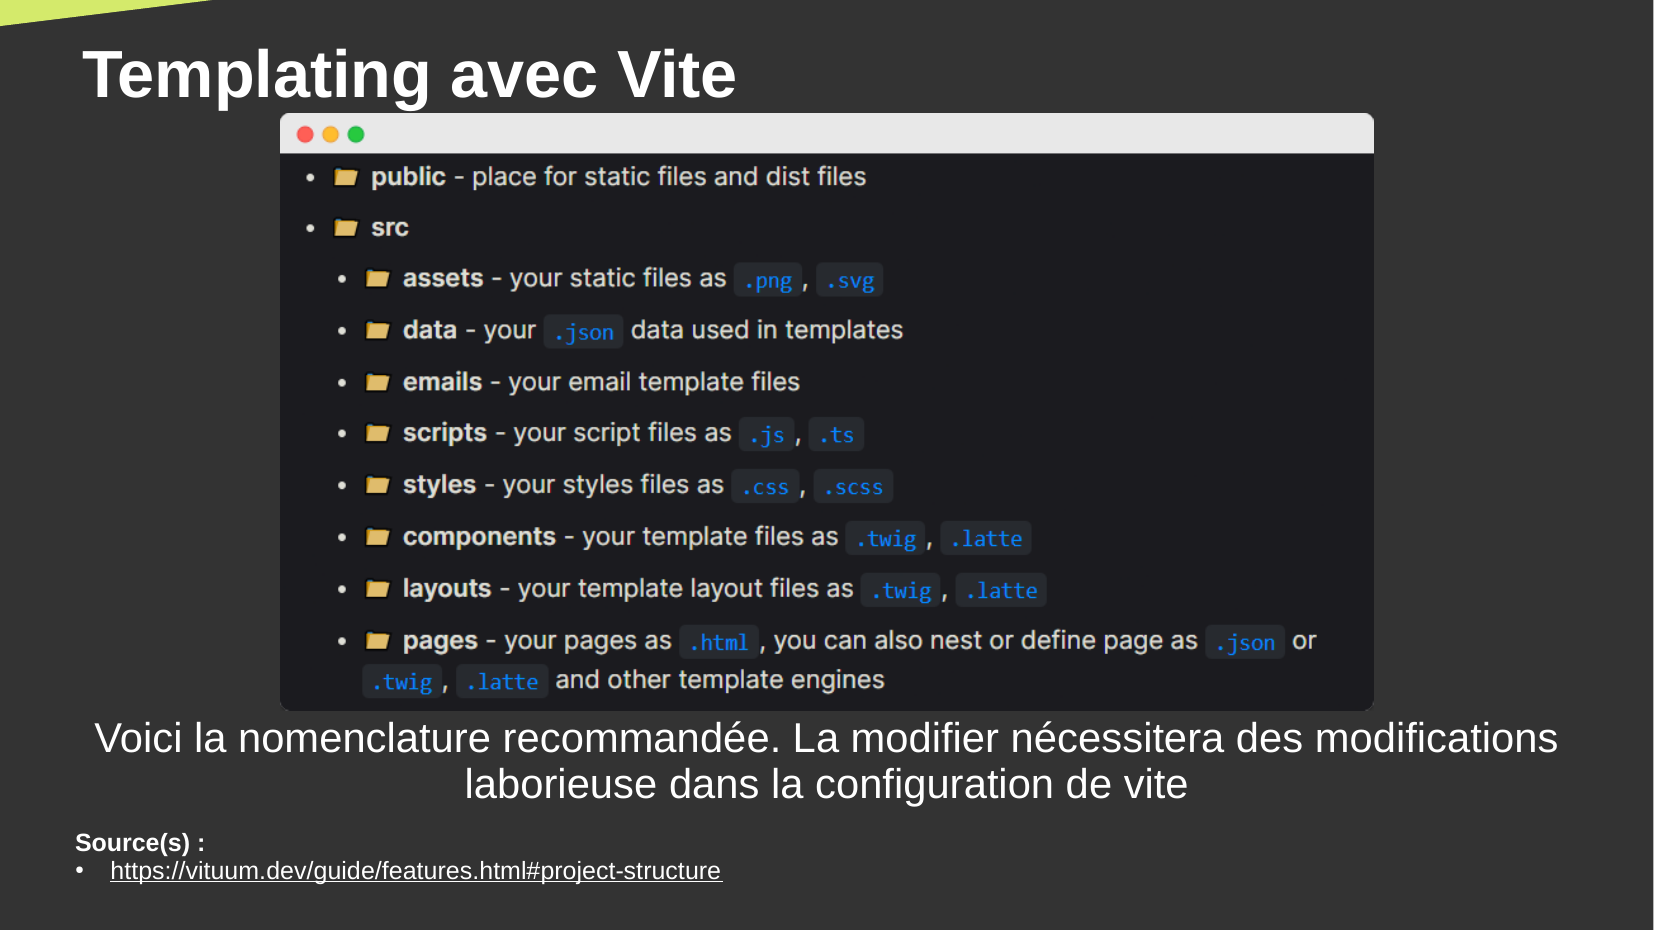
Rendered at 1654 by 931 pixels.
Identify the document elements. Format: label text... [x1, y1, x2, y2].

text_box Source(s) : https://vituum.dev/guide/features.html#project-structure [60, 821, 1546, 931]
picture [280, 113, 1374, 712]
text_box [0, 0, 213, 27]
title Templating avec Vite [82, 37, 1571, 114]
list Voici la nomenclature recommandée. La modifier nécessitera des modifications laborieuse dans la configuration de vite [64, 714, 1589, 815]
